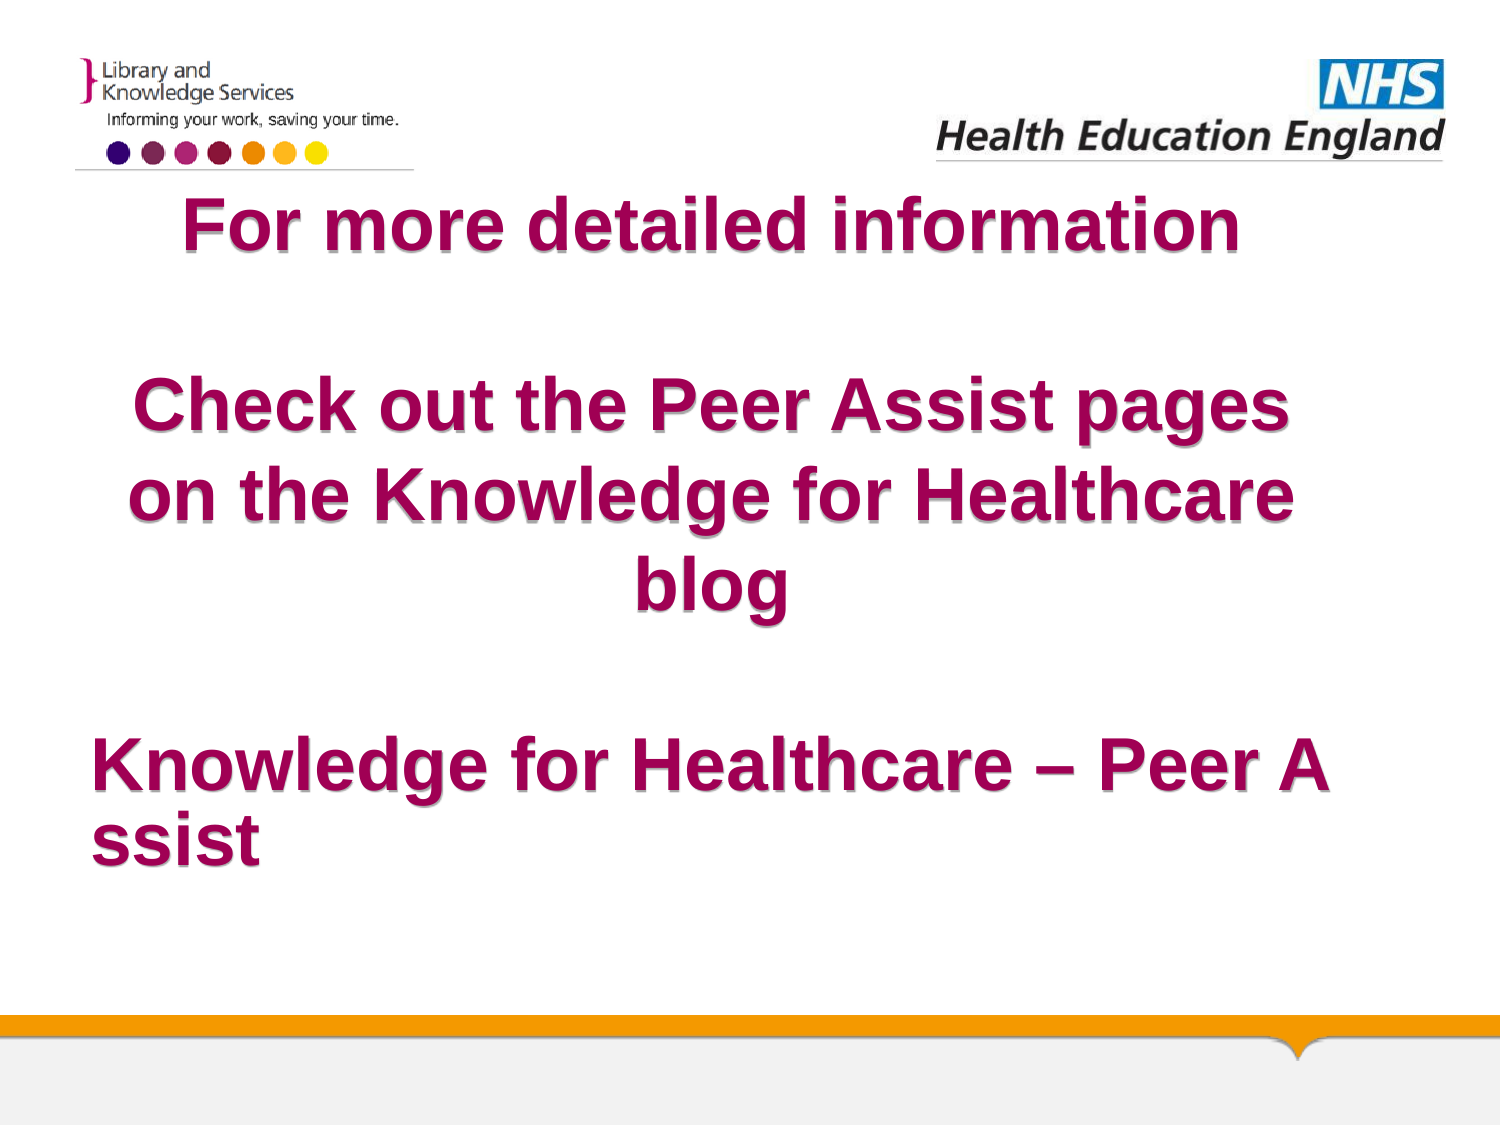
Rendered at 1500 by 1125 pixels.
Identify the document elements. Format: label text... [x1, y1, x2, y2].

picture [75, 54, 416, 169]
title For more detailed information Check out the Peer Assist pages on the Knowledge for Healthcare blog Knowledge for Healthcare – Peer Assist [75, 168, 1500, 280]
